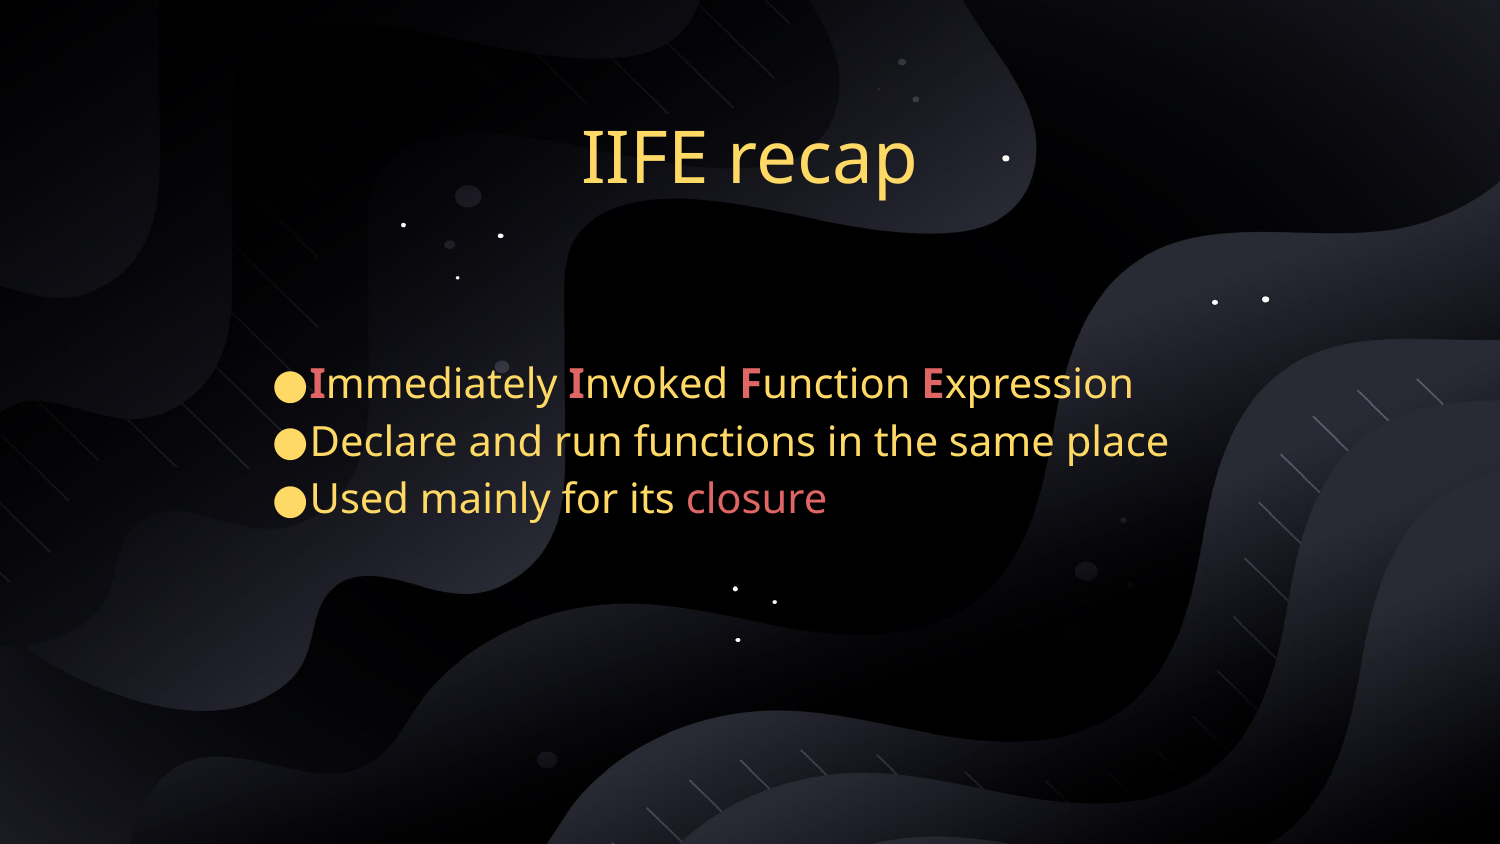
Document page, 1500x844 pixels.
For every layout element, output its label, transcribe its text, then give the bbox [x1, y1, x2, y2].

title IIFE recap [337, 67, 1163, 241]
picture [0, 0, 1500, 844]
text_box Immediately Invoked Function Expression Declare and run functions in the same place Used mainly for its closure [264, 341, 1236, 597]
